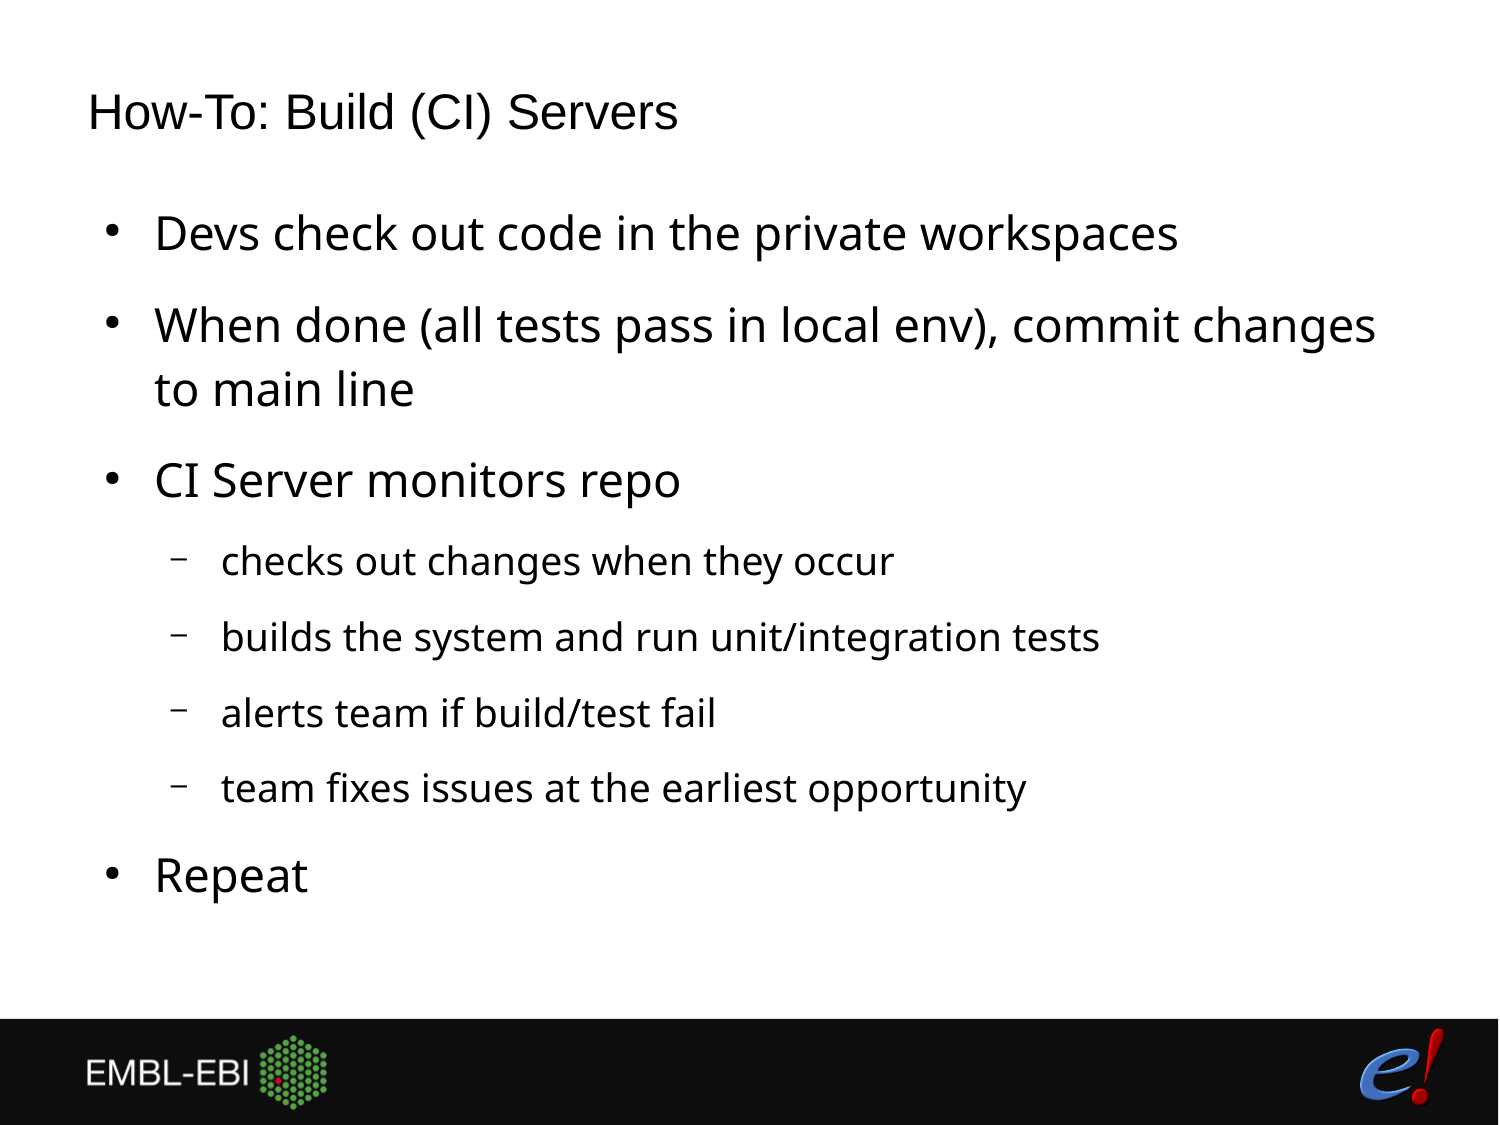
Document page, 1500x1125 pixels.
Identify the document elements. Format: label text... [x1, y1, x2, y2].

list Devs check out code in the private workspaces When done (all tests pass in local env), commit changes to main line CI Server monitors repo checks out changes when they occur builds the system and run unit/integration tests alerts team if build/test fail team fixes issues at the earliest opportunity Repeat [87, 200, 1425, 914]
picture [1357, 1026, 1448, 1112]
title How-To: Build (CI) Servers [87, 50, 1425, 175]
picture [87, 1035, 327, 1110]
